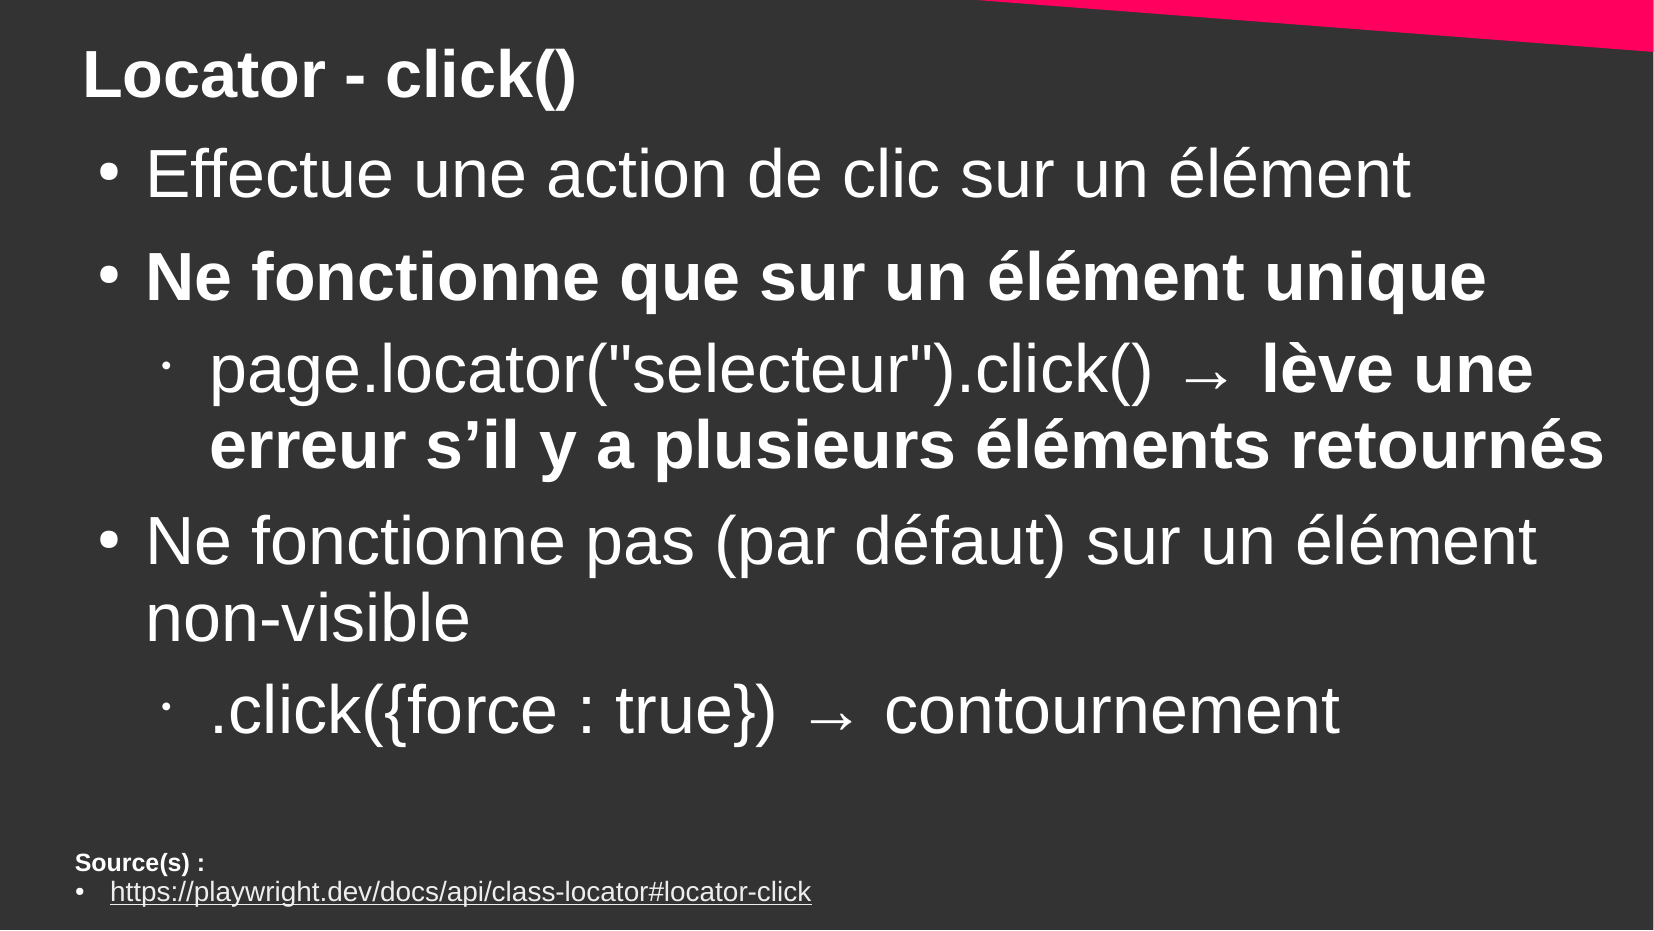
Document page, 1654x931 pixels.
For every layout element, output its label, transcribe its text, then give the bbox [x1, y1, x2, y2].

text_box Source(s) : https://playwright.dev/docs/api/class-locator#locator-click [60, 791, 1546, 916]
title Locator - click() [82, 37, 799, 114]
list Effectue une action de clic sur un élément Ne fonctionne que sur un élément unique page.locator("selecteur").click() → lève une erreur s’il y a plusieurs éléments retournés Ne fonctionne pas (par défaut) sur un élément non-visible .click({force : true}) → contournement [80, 135, 1619, 768]
text_box [976, 0, 1654, 52]
